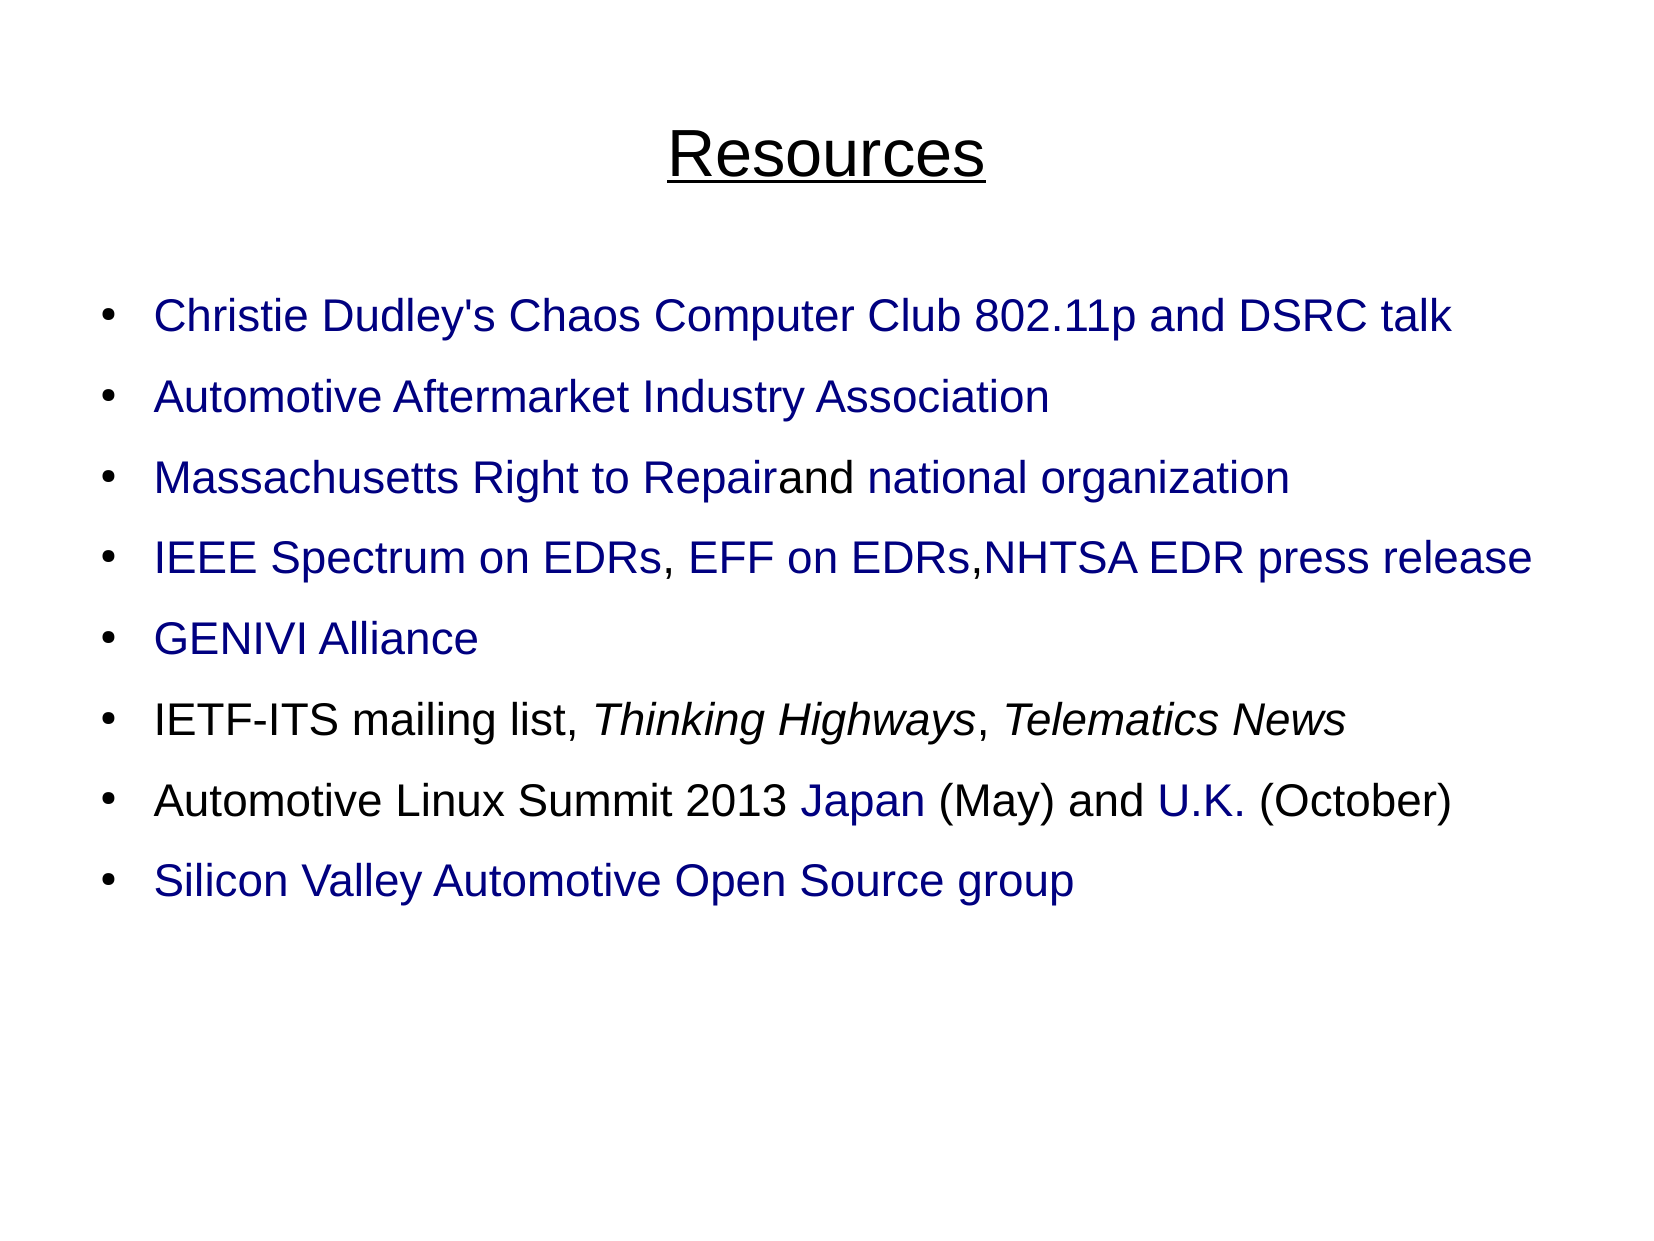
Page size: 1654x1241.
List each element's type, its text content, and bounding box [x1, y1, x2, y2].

title Resources [82, 49, 1571, 257]
list Christie Dudley's Chaos Computer Club 802.11p and DSRC talk Automotive Aftermarket Industry Association Massachusetts Right to Repairand national organization IEEE Spectrum on EDRs, EFF on EDRs,NHTSA EDR press release GENIVI Alliance IETF-ITS mailing list, Thinking Highways, Telematics News Automotive Linux Summit 2013 Japan (May) and U.K. (October) Silicon Valley Automotive Open Source group [82, 290, 1538, 1010]
